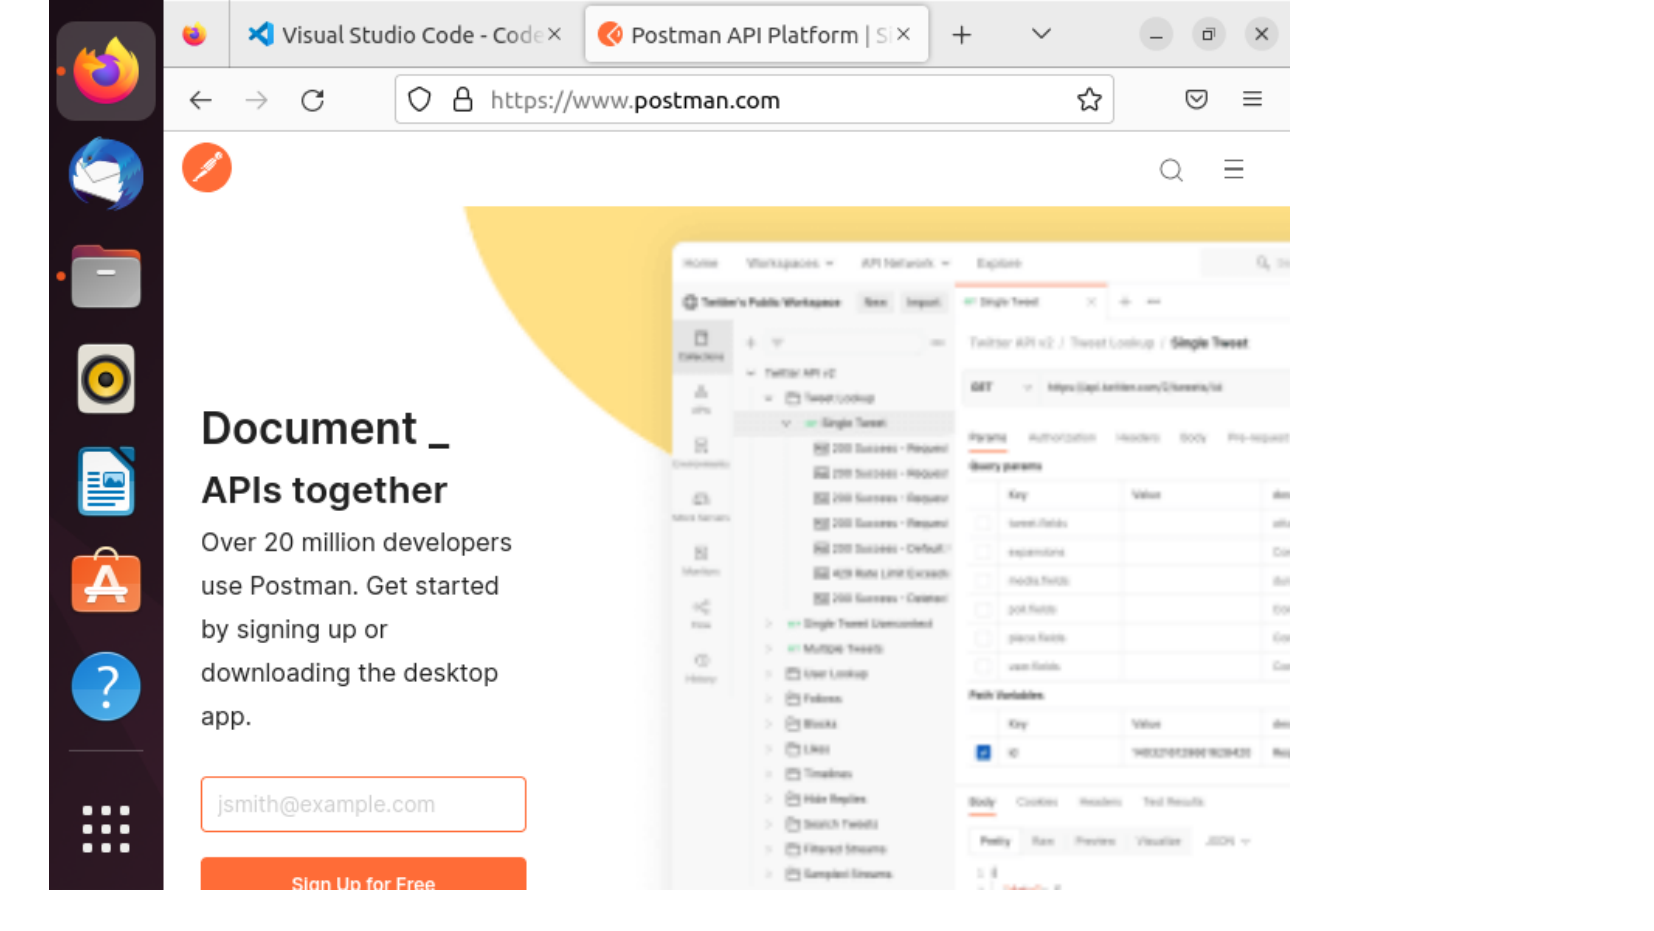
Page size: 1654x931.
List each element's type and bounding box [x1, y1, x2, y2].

picture [49, 0, 1290, 890]
